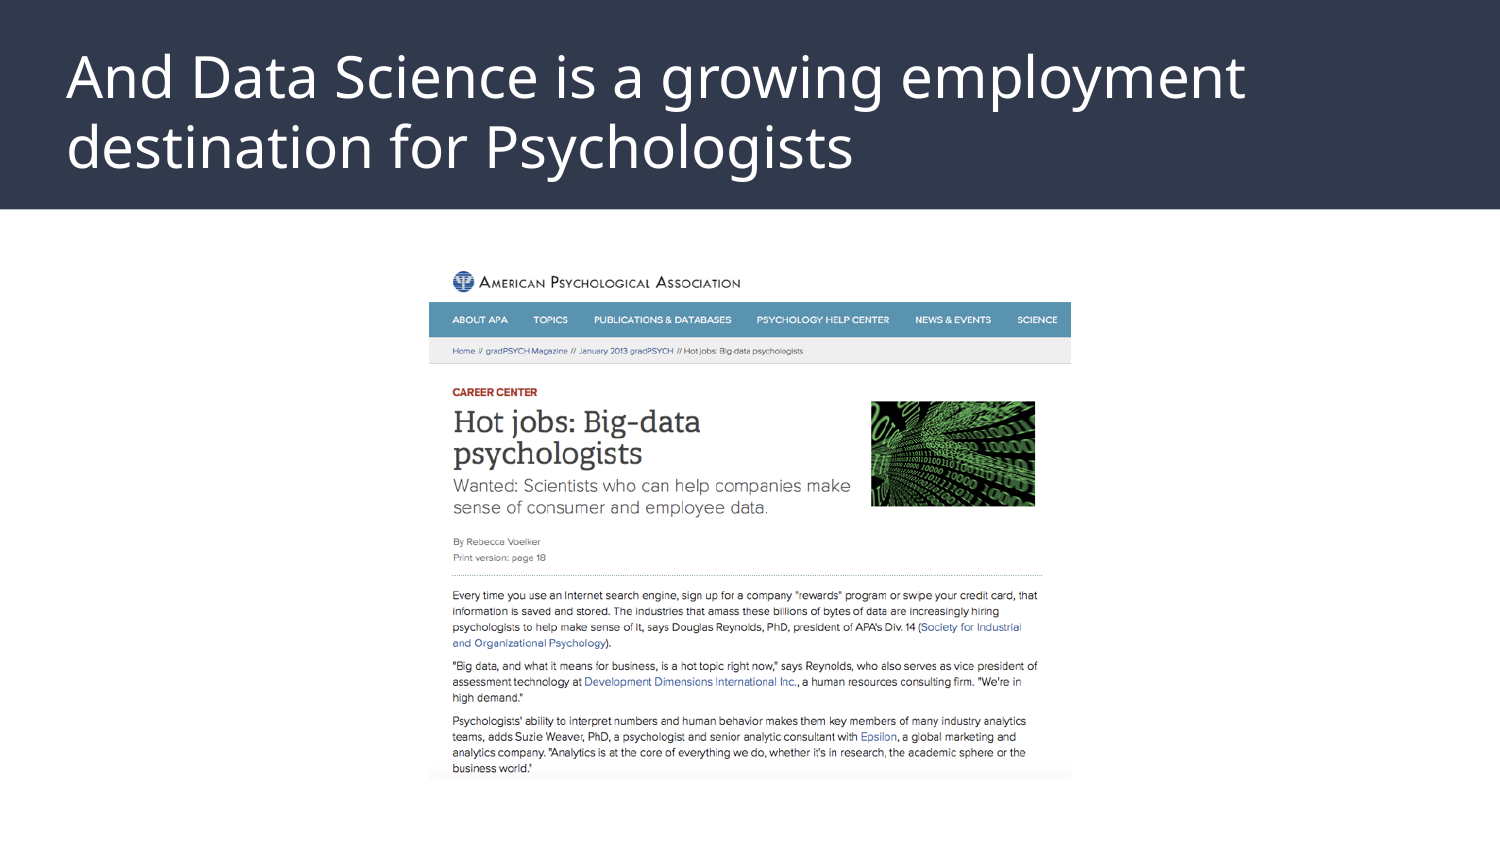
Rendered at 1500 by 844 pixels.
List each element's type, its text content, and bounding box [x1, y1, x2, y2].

title And Data Science is a growing employment destination for Psychologists [51, 25, 1449, 128]
picture [429, 268, 1071, 779]
